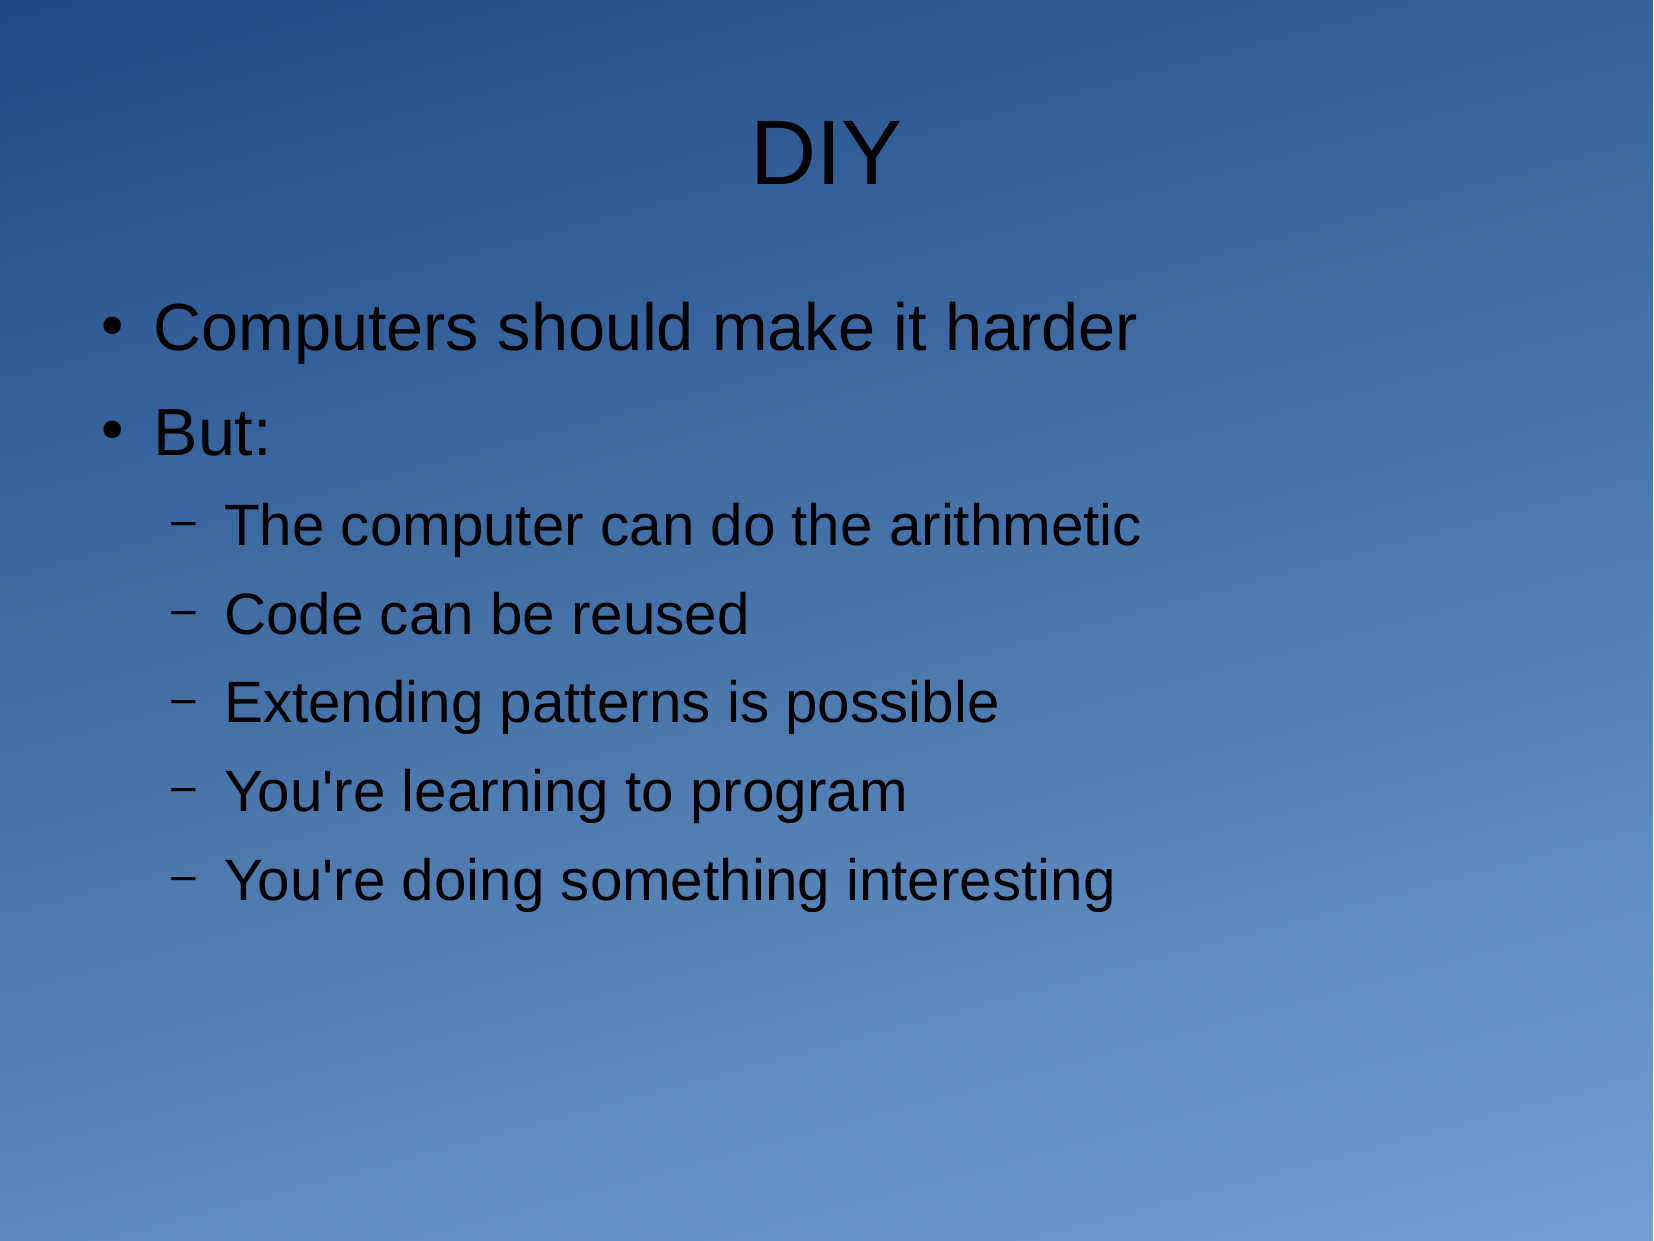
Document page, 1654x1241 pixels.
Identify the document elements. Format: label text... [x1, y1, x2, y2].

list Computers should make it harder But: The computer can do the arithmetic Code can be reused Extending patterns is possible You're learning to program You're doing something interesting [82, 290, 1571, 1010]
title DIY [82, 49, 1571, 257]
